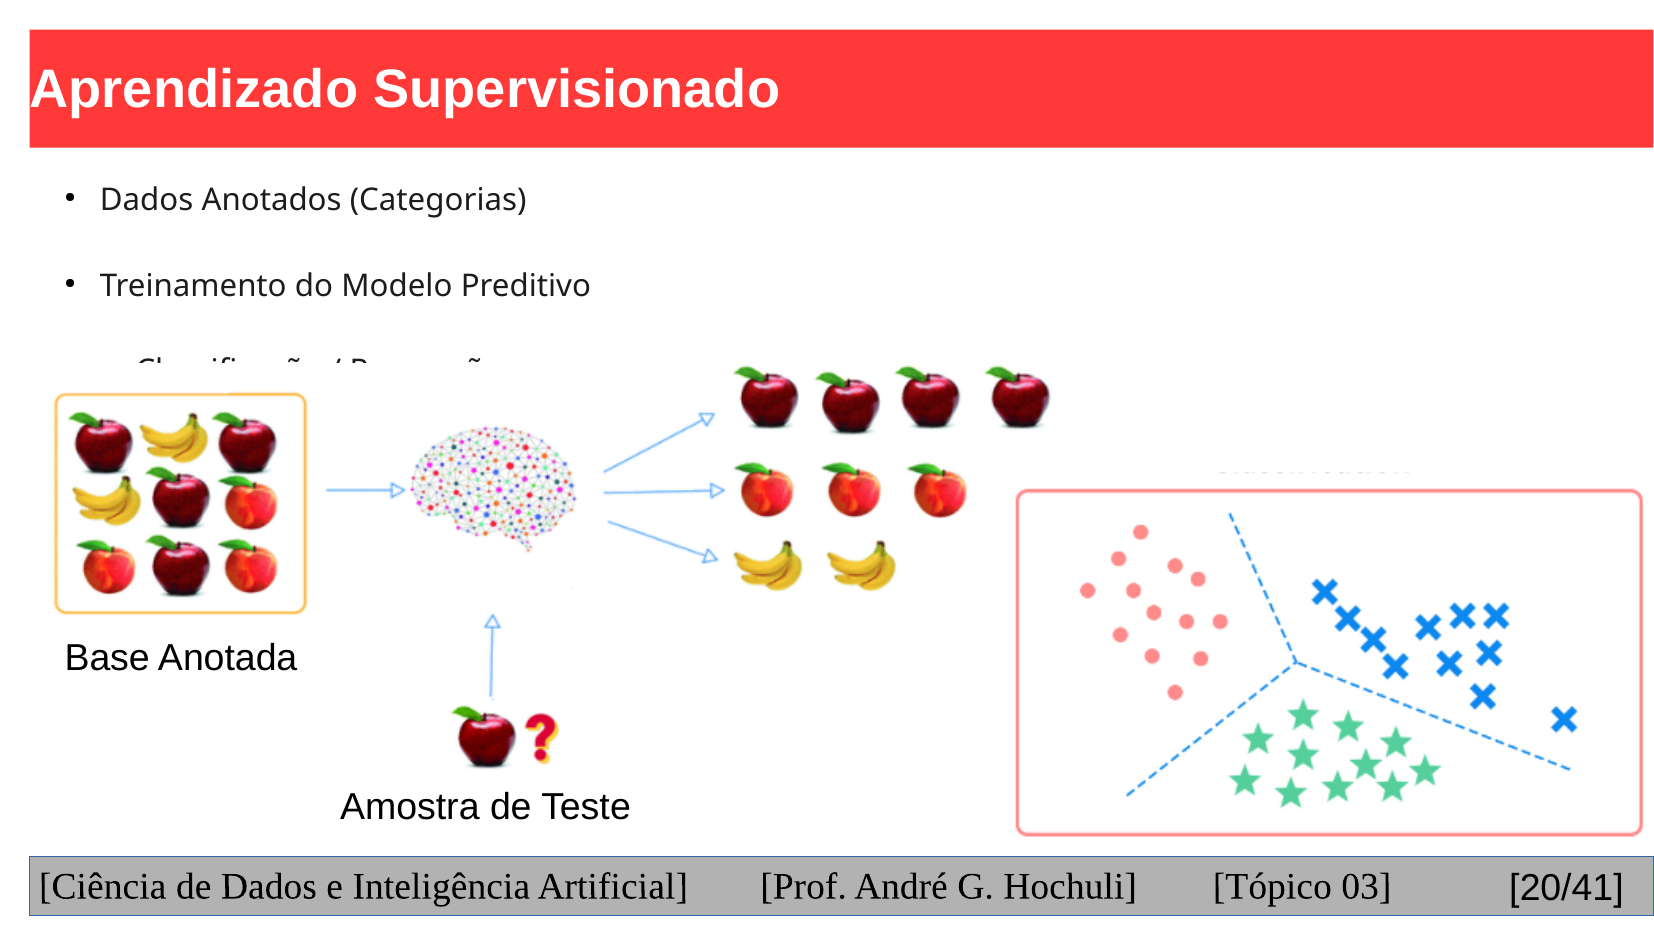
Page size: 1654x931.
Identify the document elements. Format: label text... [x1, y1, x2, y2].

picture [51, 363, 1654, 843]
text_box Dados Anotados (Categorias) Treinamento do Modelo Preditivo Classificação / Regressão [49, 169, 739, 576]
text_box Base Anotada [49, 625, 316, 737]
title Aprendizado Supervisionado [29, 29, 1654, 148]
text_box Amostra de Teste [325, 774, 650, 886]
